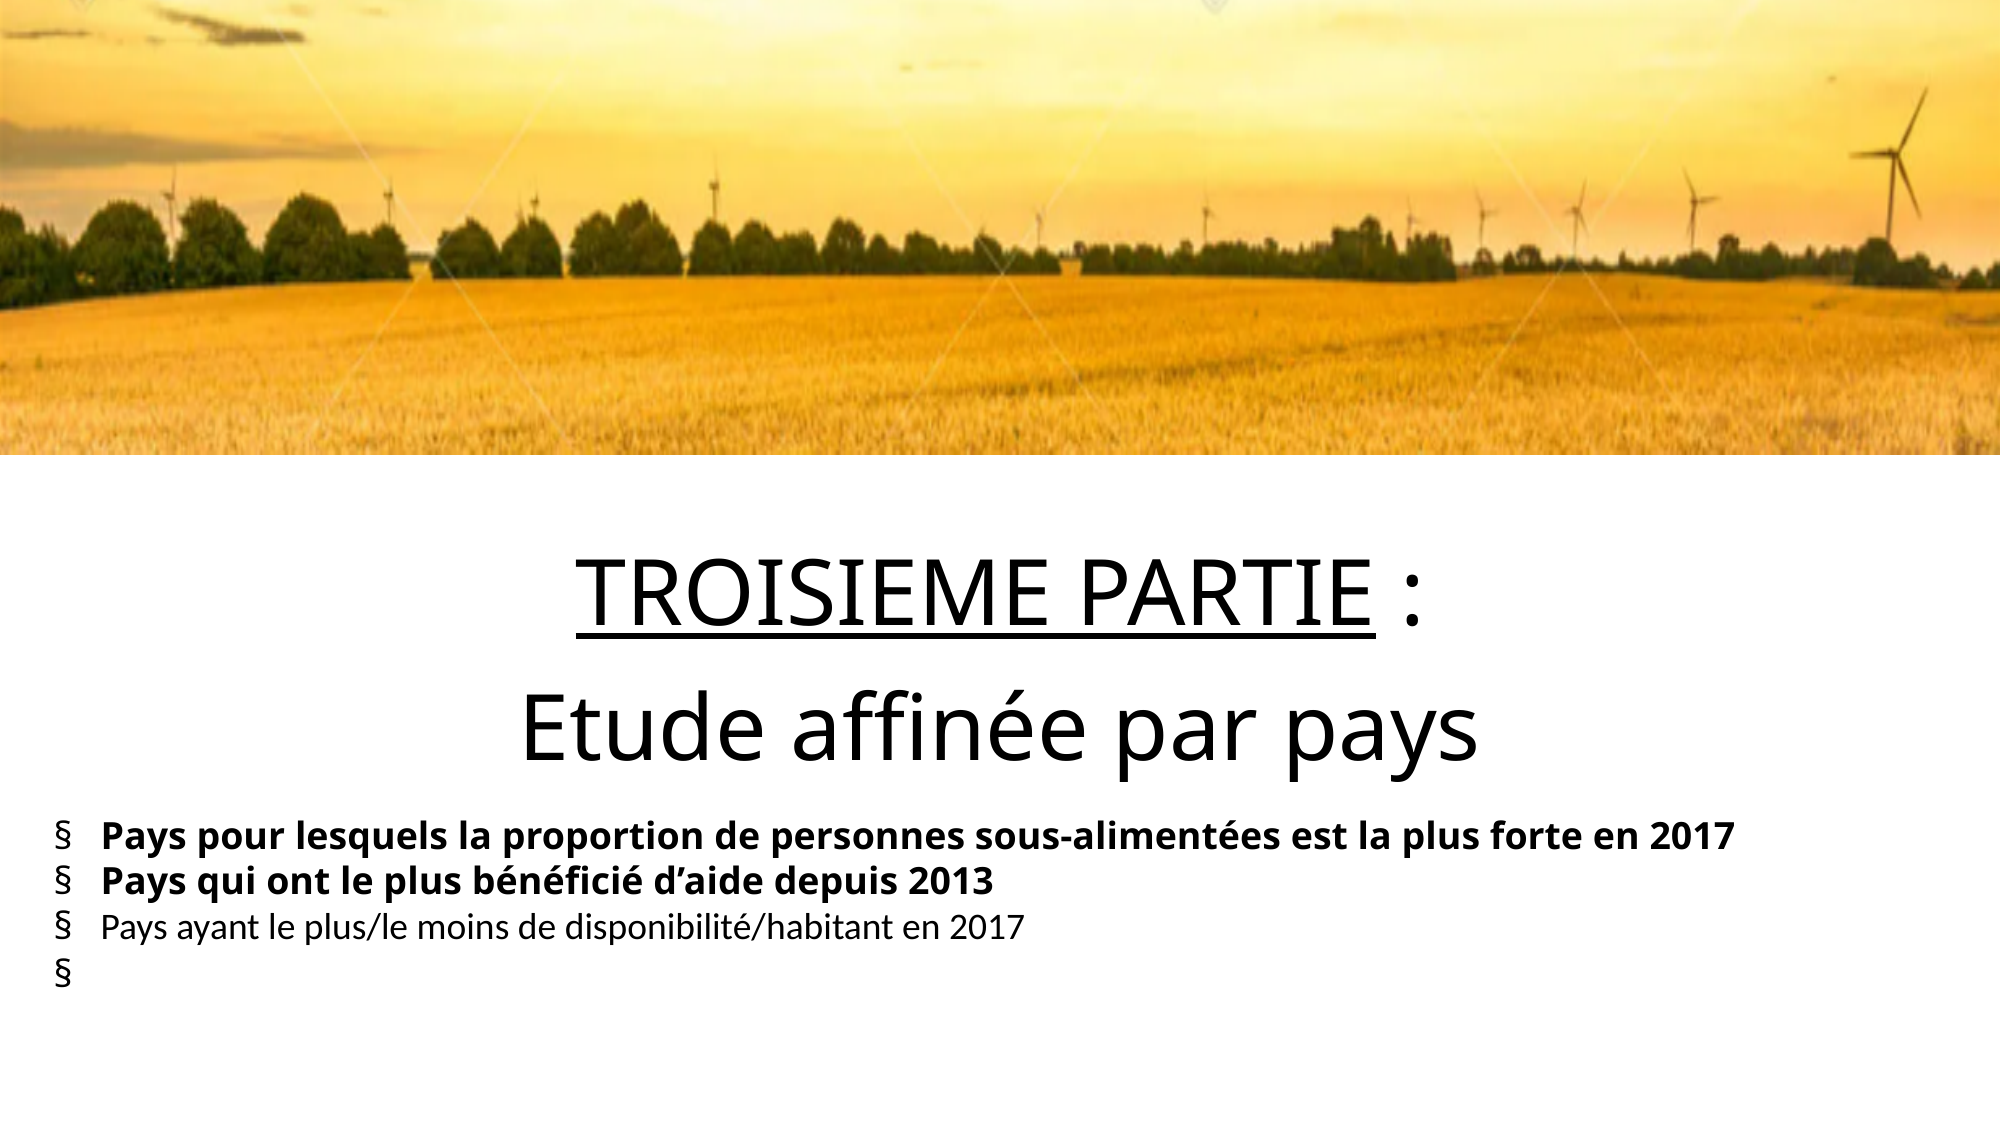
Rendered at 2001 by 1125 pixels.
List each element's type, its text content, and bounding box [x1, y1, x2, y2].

picture [0, 0, 2000, 455]
text_box TROISIEME PARTIE : Etude affinée par pays [10, 526, 1990, 790]
text_box Pays pour lesquels la proportion de personnes sous-alimentées est la plus forte en 2017 Pays qui ont le plus bénéficié d’aide depuis 2013 Pays ayant le plus/le moins de disponibilité/habitant en 2017 [38, 805, 1830, 1002]
